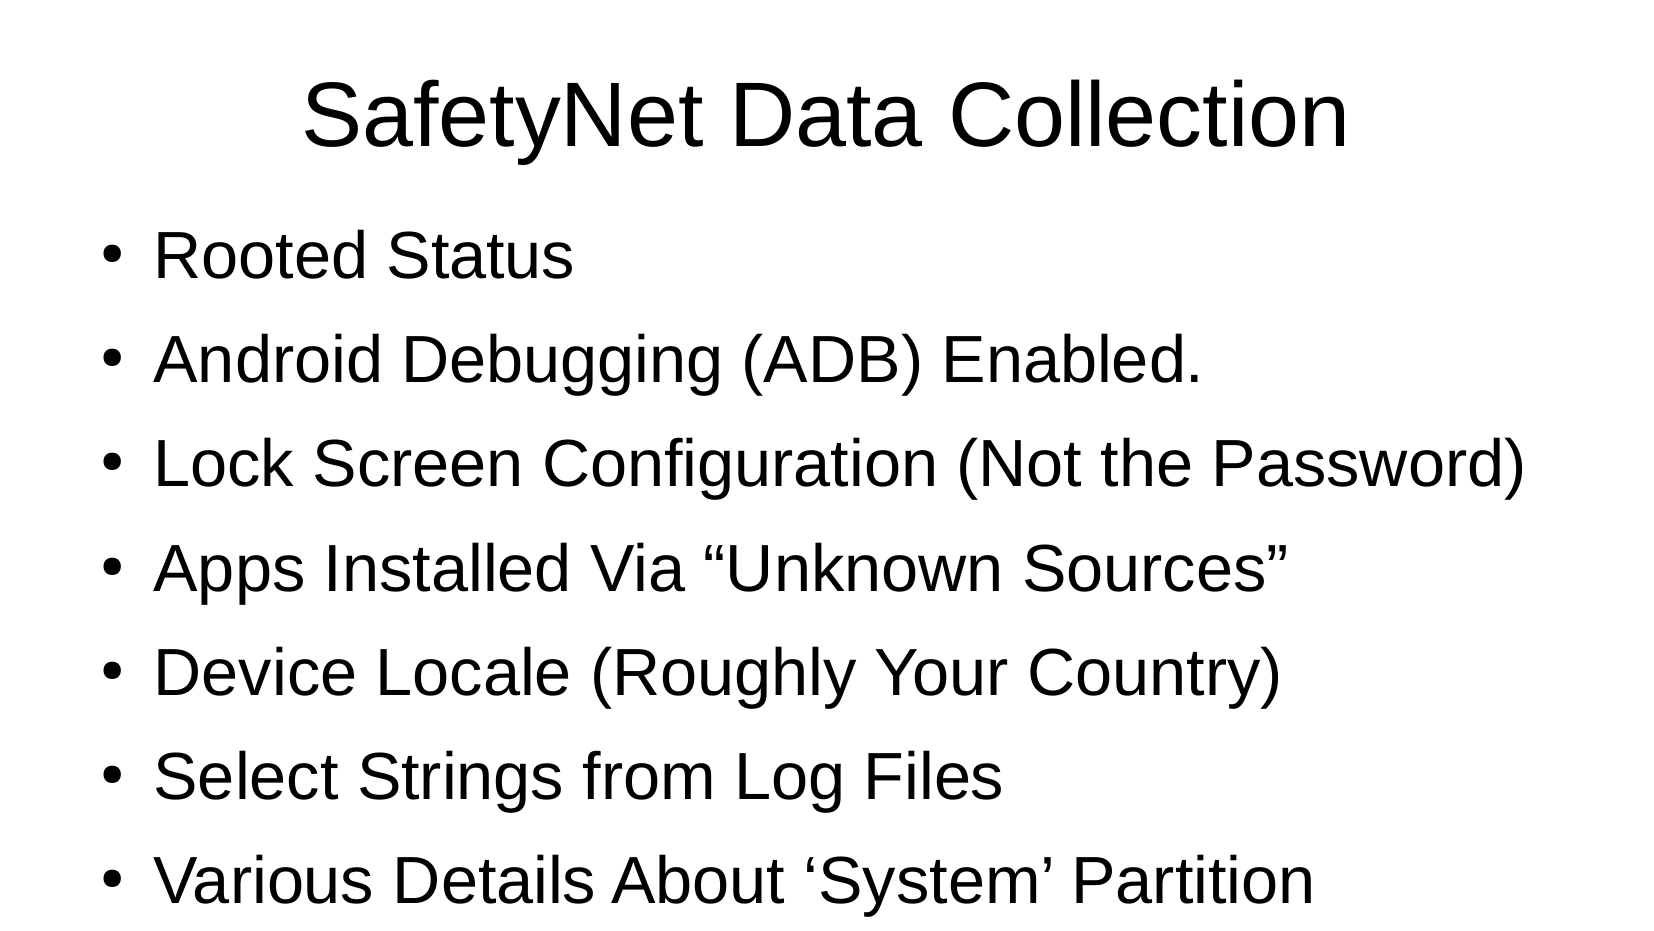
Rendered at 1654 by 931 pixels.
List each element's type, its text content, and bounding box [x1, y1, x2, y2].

title SafetyNet Data Collection [82, 37, 1571, 193]
list Rooted Status Android Debugging (ADB) Enabled. Lock Screen Configuration (Not the Password) Apps Installed Via “Unknown Sources” Device Locale (Roughly Your Country) Select Strings from Log Files Various Details About ‘System’ Partition [82, 217, 1571, 931]
